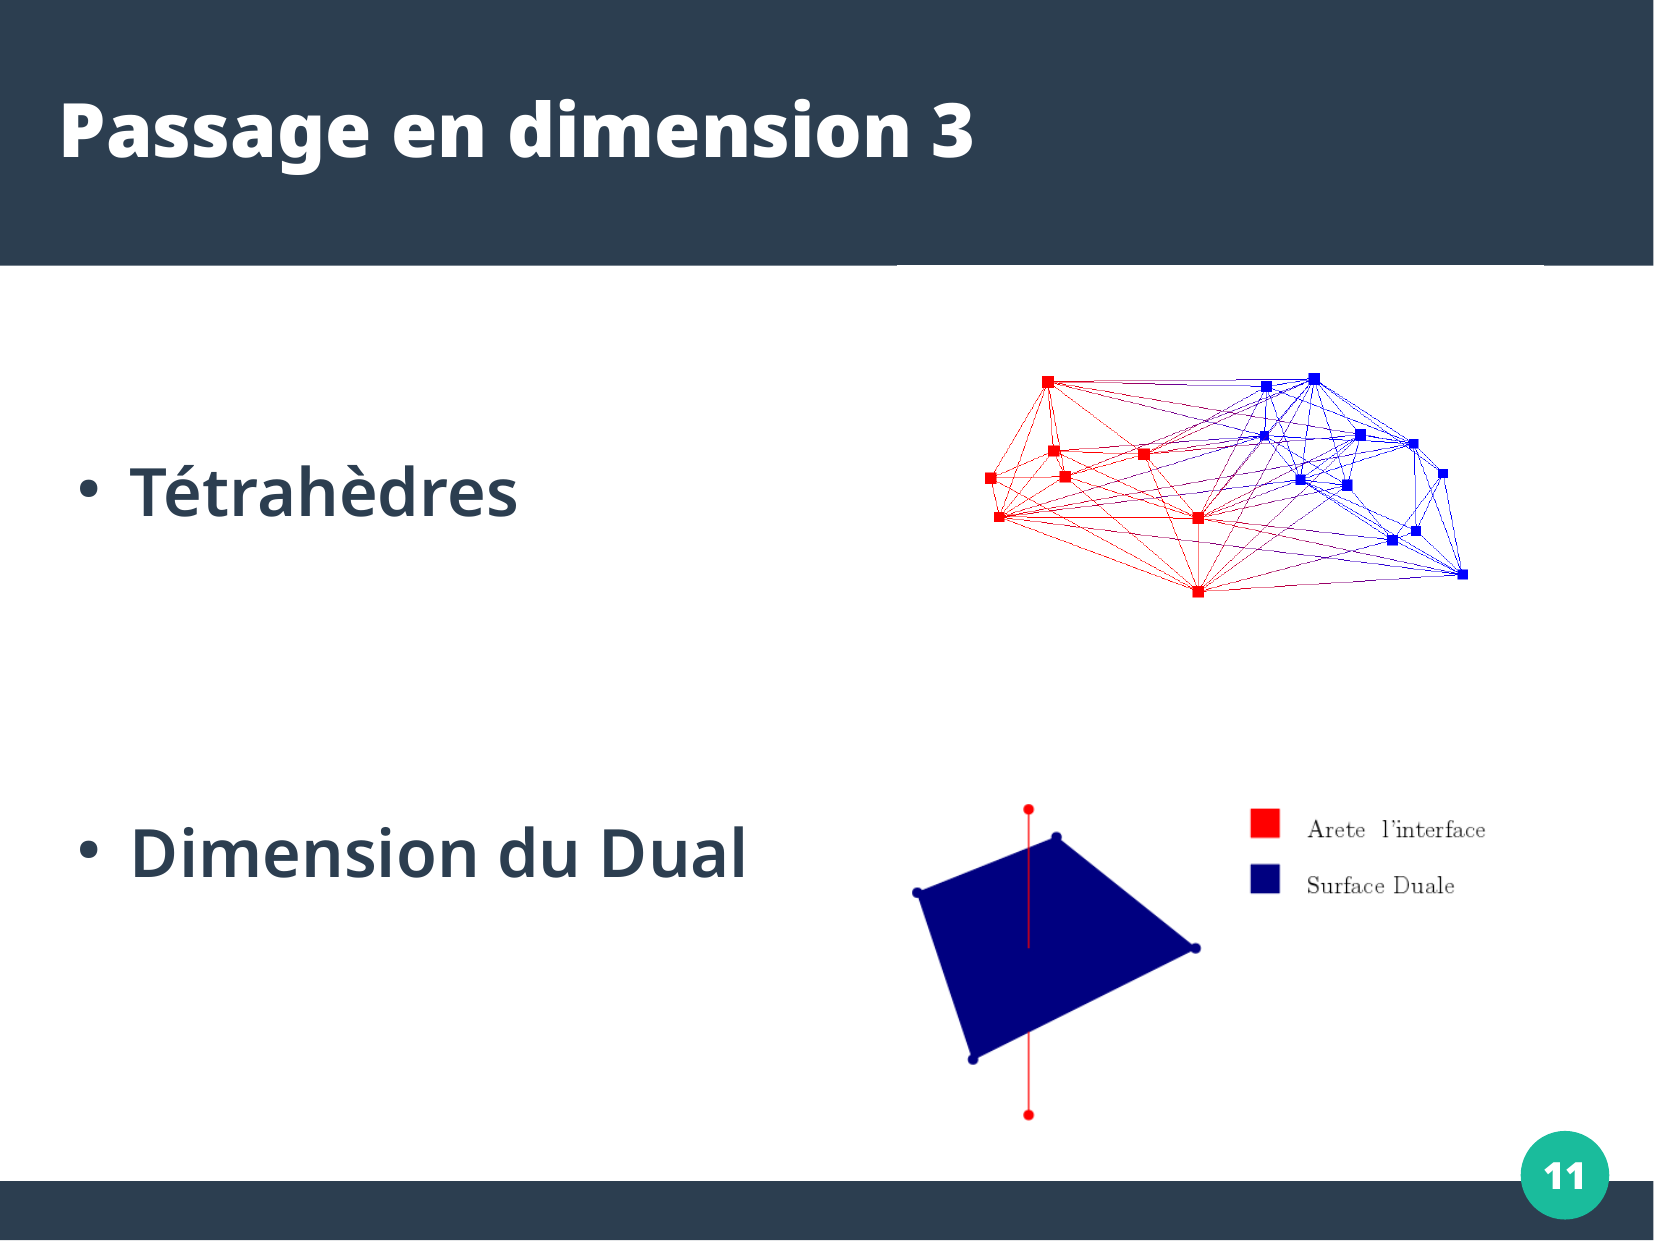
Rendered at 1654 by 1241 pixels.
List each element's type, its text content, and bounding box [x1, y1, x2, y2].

title Passage en dimension 3 [59, 49, 1595, 207]
picture [911, 803, 1496, 1123]
picture [897, 265, 1544, 729]
list Tétrahèdres Dimension du Dual [59, 324, 809, 1152]
